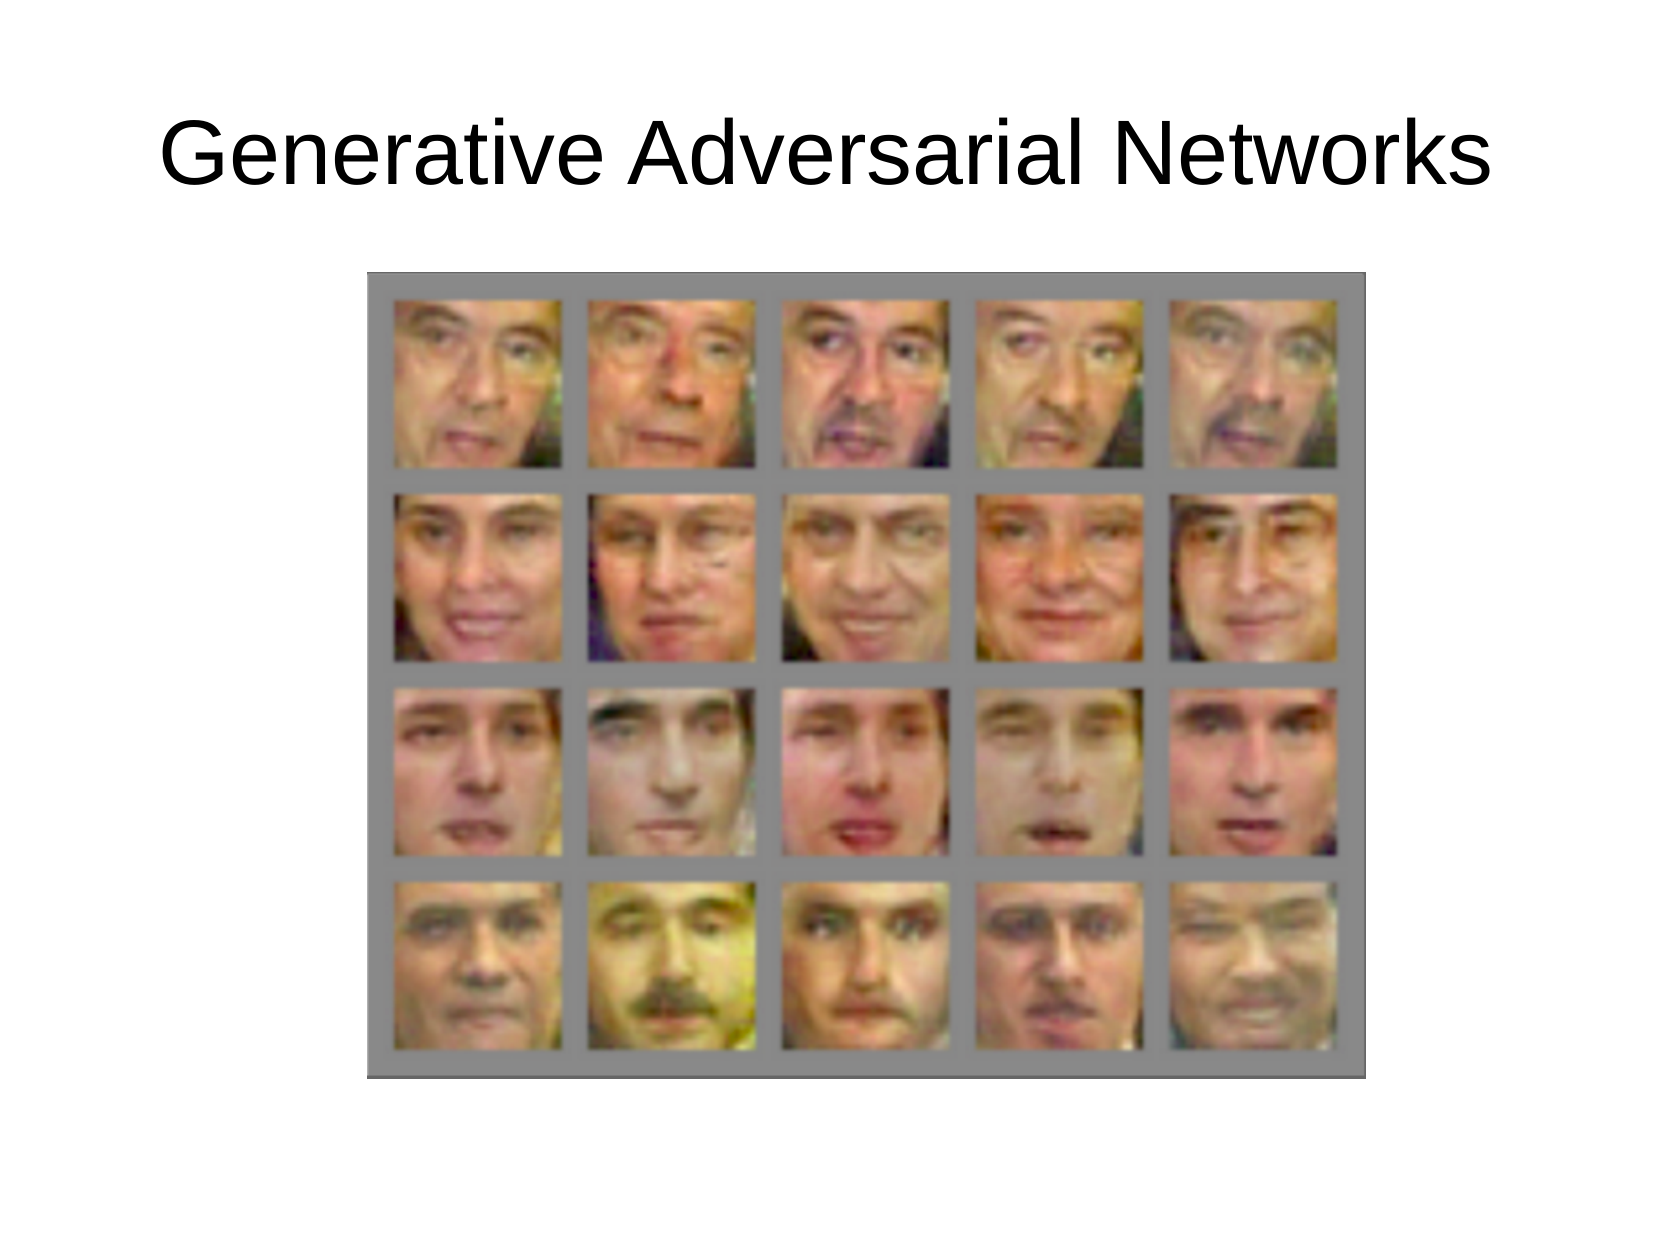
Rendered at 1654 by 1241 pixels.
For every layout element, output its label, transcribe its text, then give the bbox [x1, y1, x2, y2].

picture [367, 272, 1366, 1079]
title Generative Adversarial Networks [82, 49, 1571, 257]
